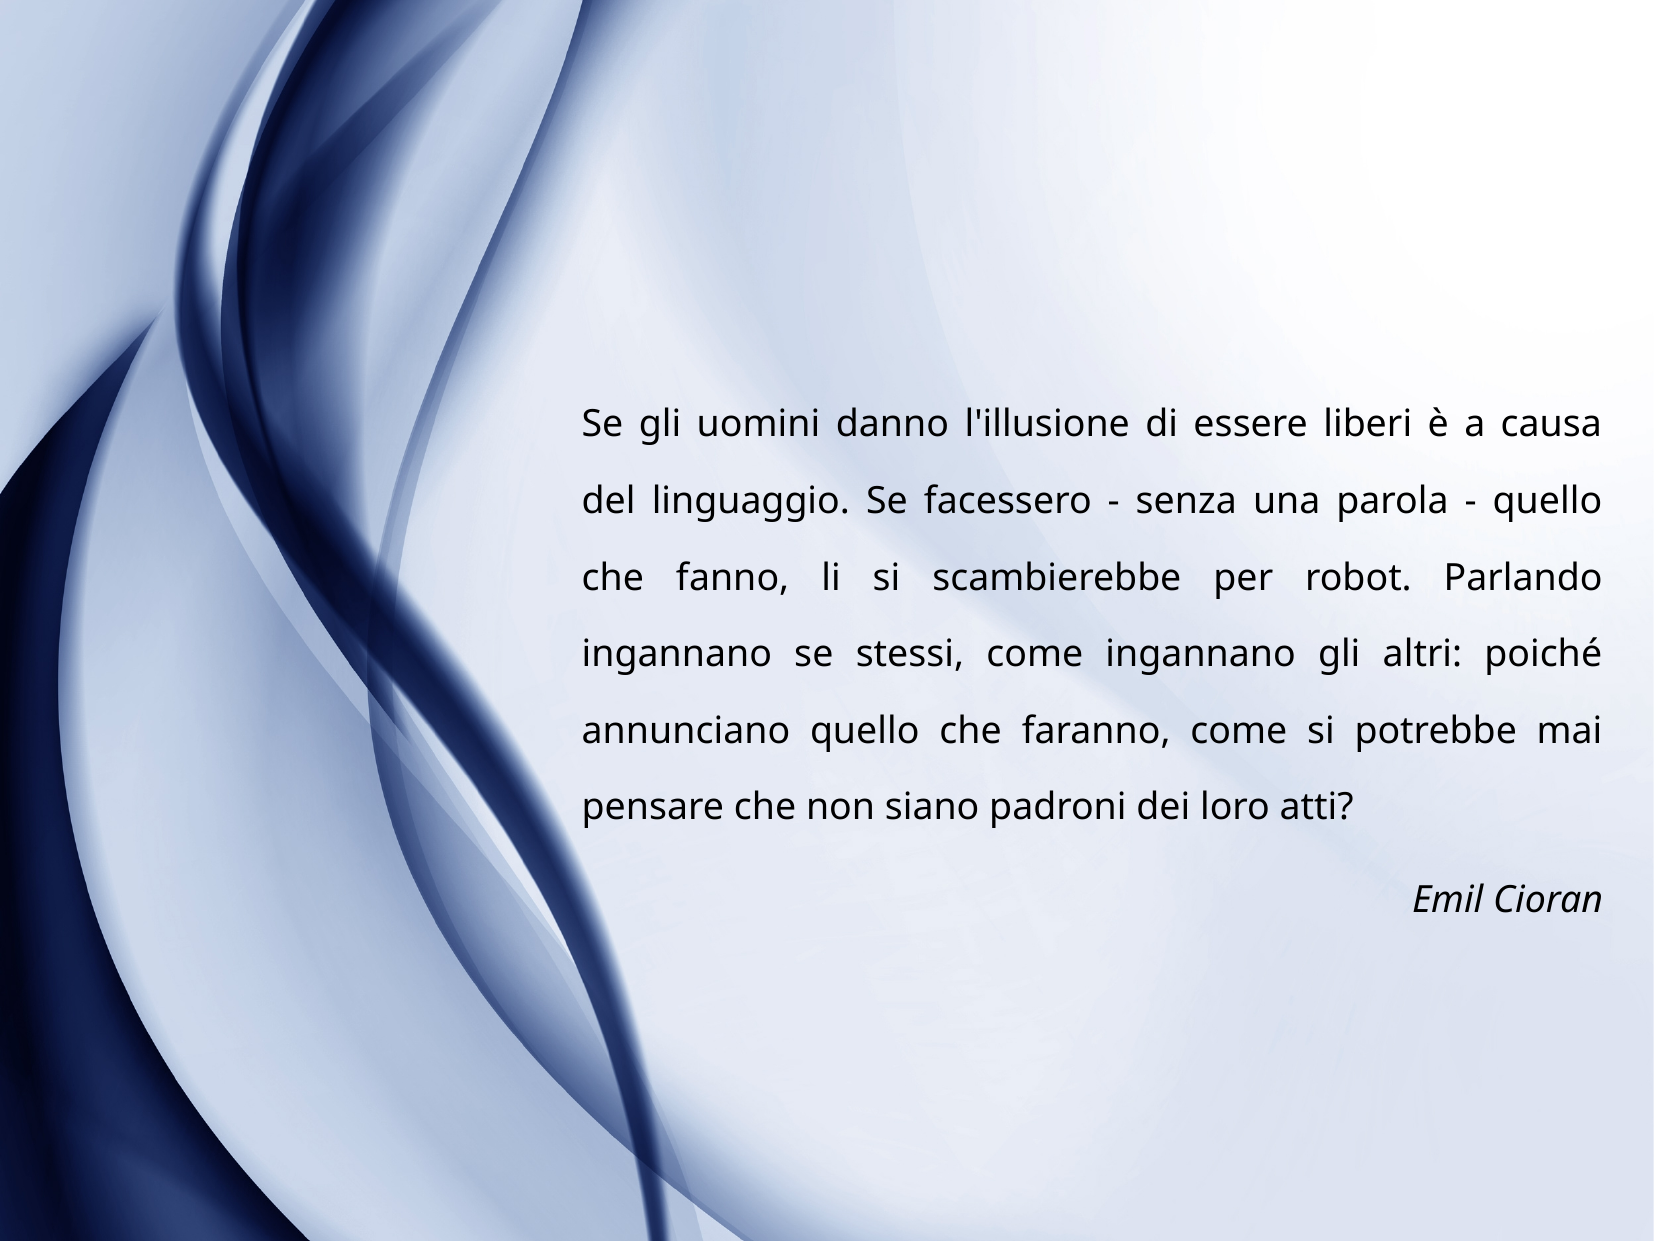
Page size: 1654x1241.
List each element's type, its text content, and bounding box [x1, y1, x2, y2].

text_box Se gli uomini danno l'illusione di essere liberi è a causa del linguaggio. Se facessero - senza una parola - quello che fanno, li si scambierebbe per robot. Parlando ingannano se stessi, come ingannano gli altri: poiché annunciano quello che faranno, come si potrebbe mai pensare che non siano padroni dei loro atti? Emil Cioran [566, 364, 1619, 1004]
picture [0, 0, 1654, 1241]
